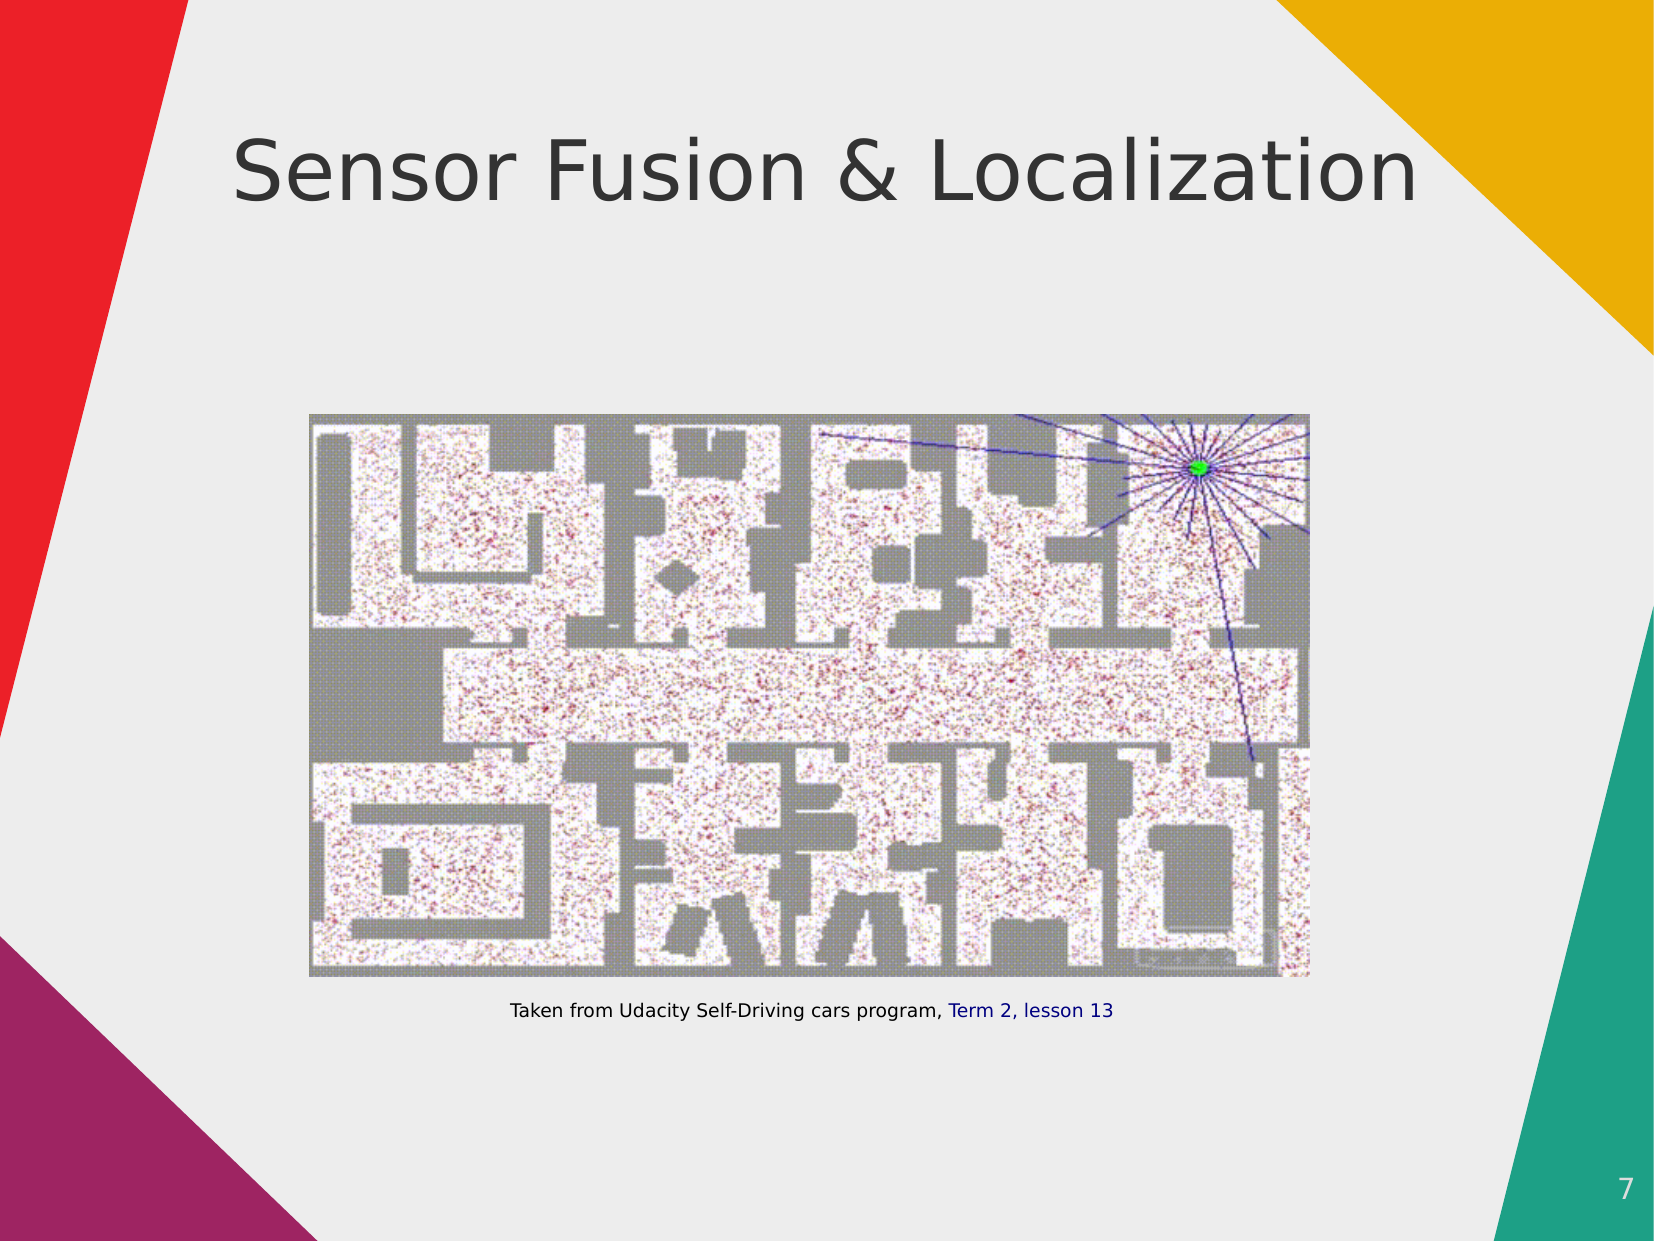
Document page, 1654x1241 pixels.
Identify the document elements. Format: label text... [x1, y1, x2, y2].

title Sensor Fusion & Localization [114, 73, 1539, 271]
text_box Taken from Udacity Self-Driving cars program, Term 2, lesson 13 [366, 992, 1264, 1074]
picture [309, 414, 1310, 977]
